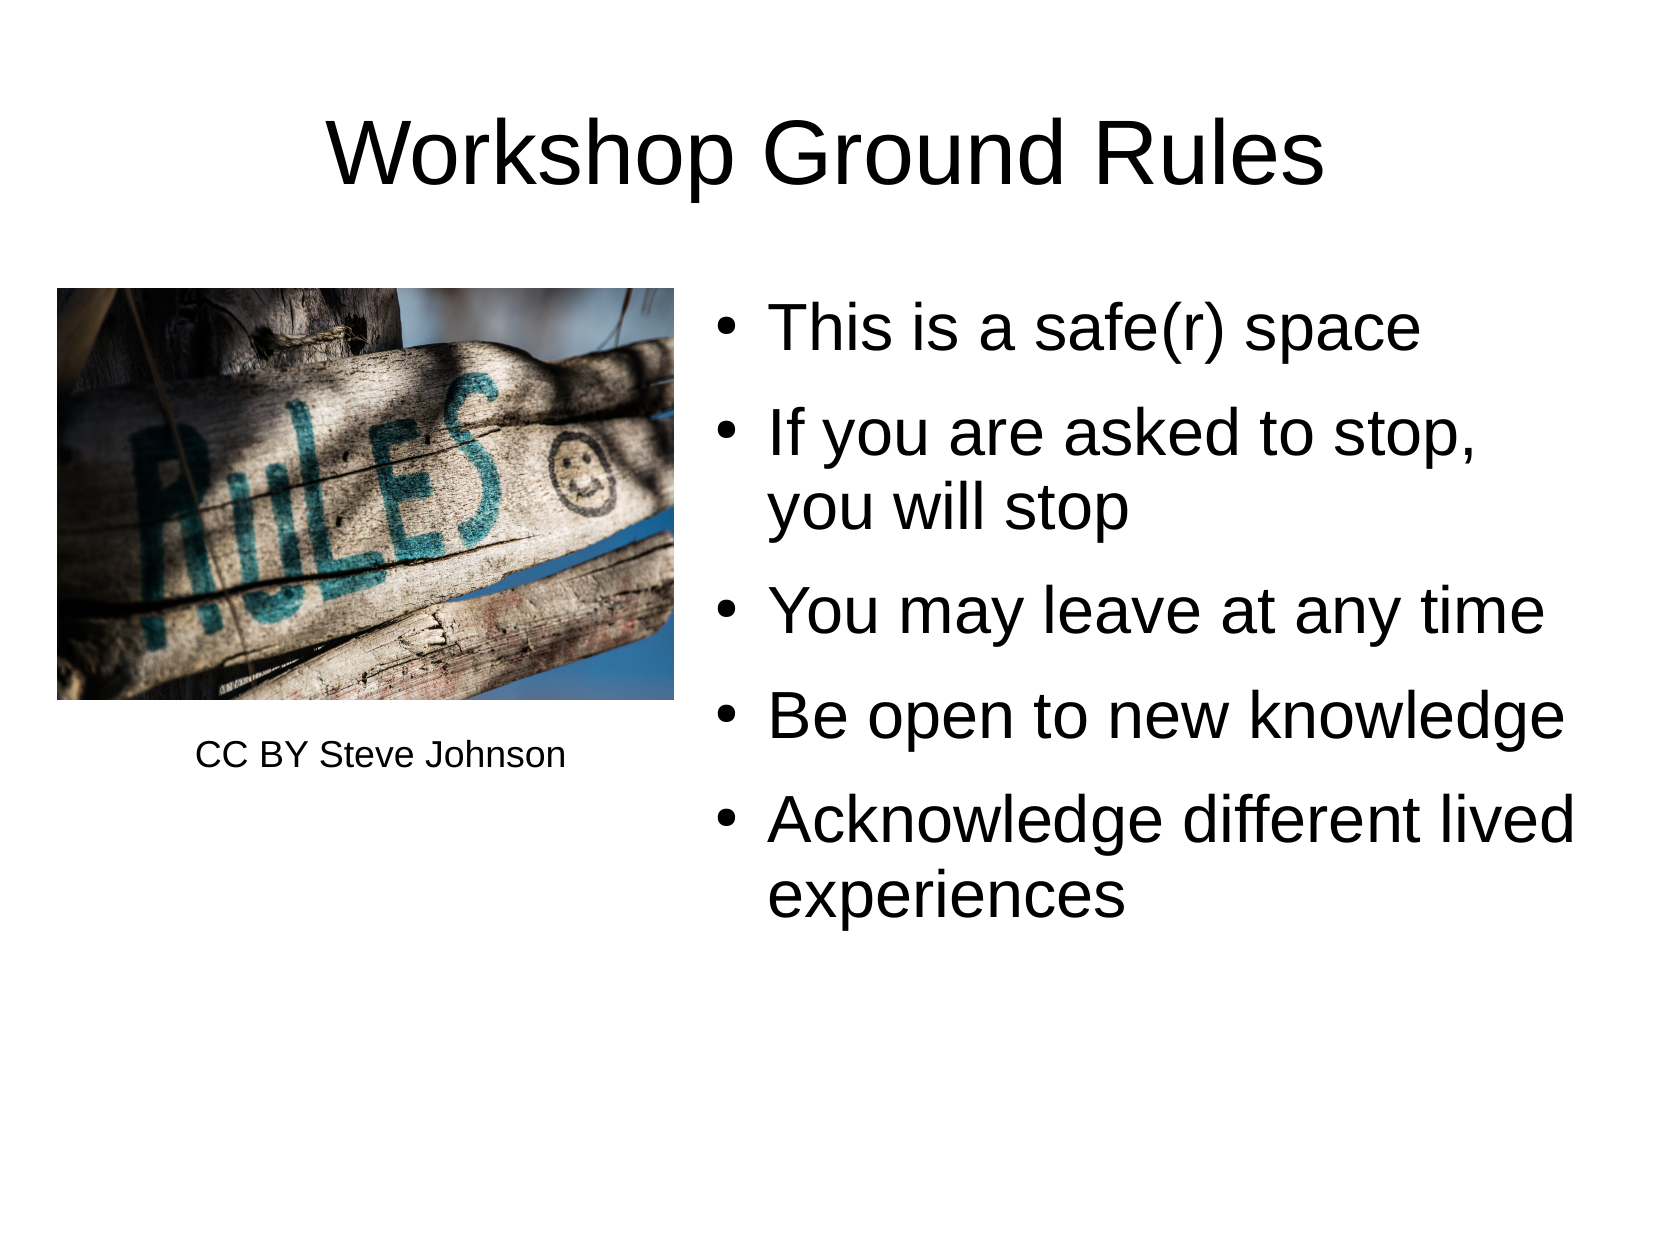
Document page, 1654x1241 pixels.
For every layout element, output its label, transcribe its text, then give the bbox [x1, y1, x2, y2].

text_box CC BY Steve Johnson [180, 726, 584, 826]
title Workshop Ground Rules [82, 49, 1571, 257]
list This is a safe(r) space If you are asked to stop, you will stop You may leave at any time Be open to new knowledge Acknowledge different lived experiences [696, 290, 1605, 1010]
picture [57, 288, 674, 700]
